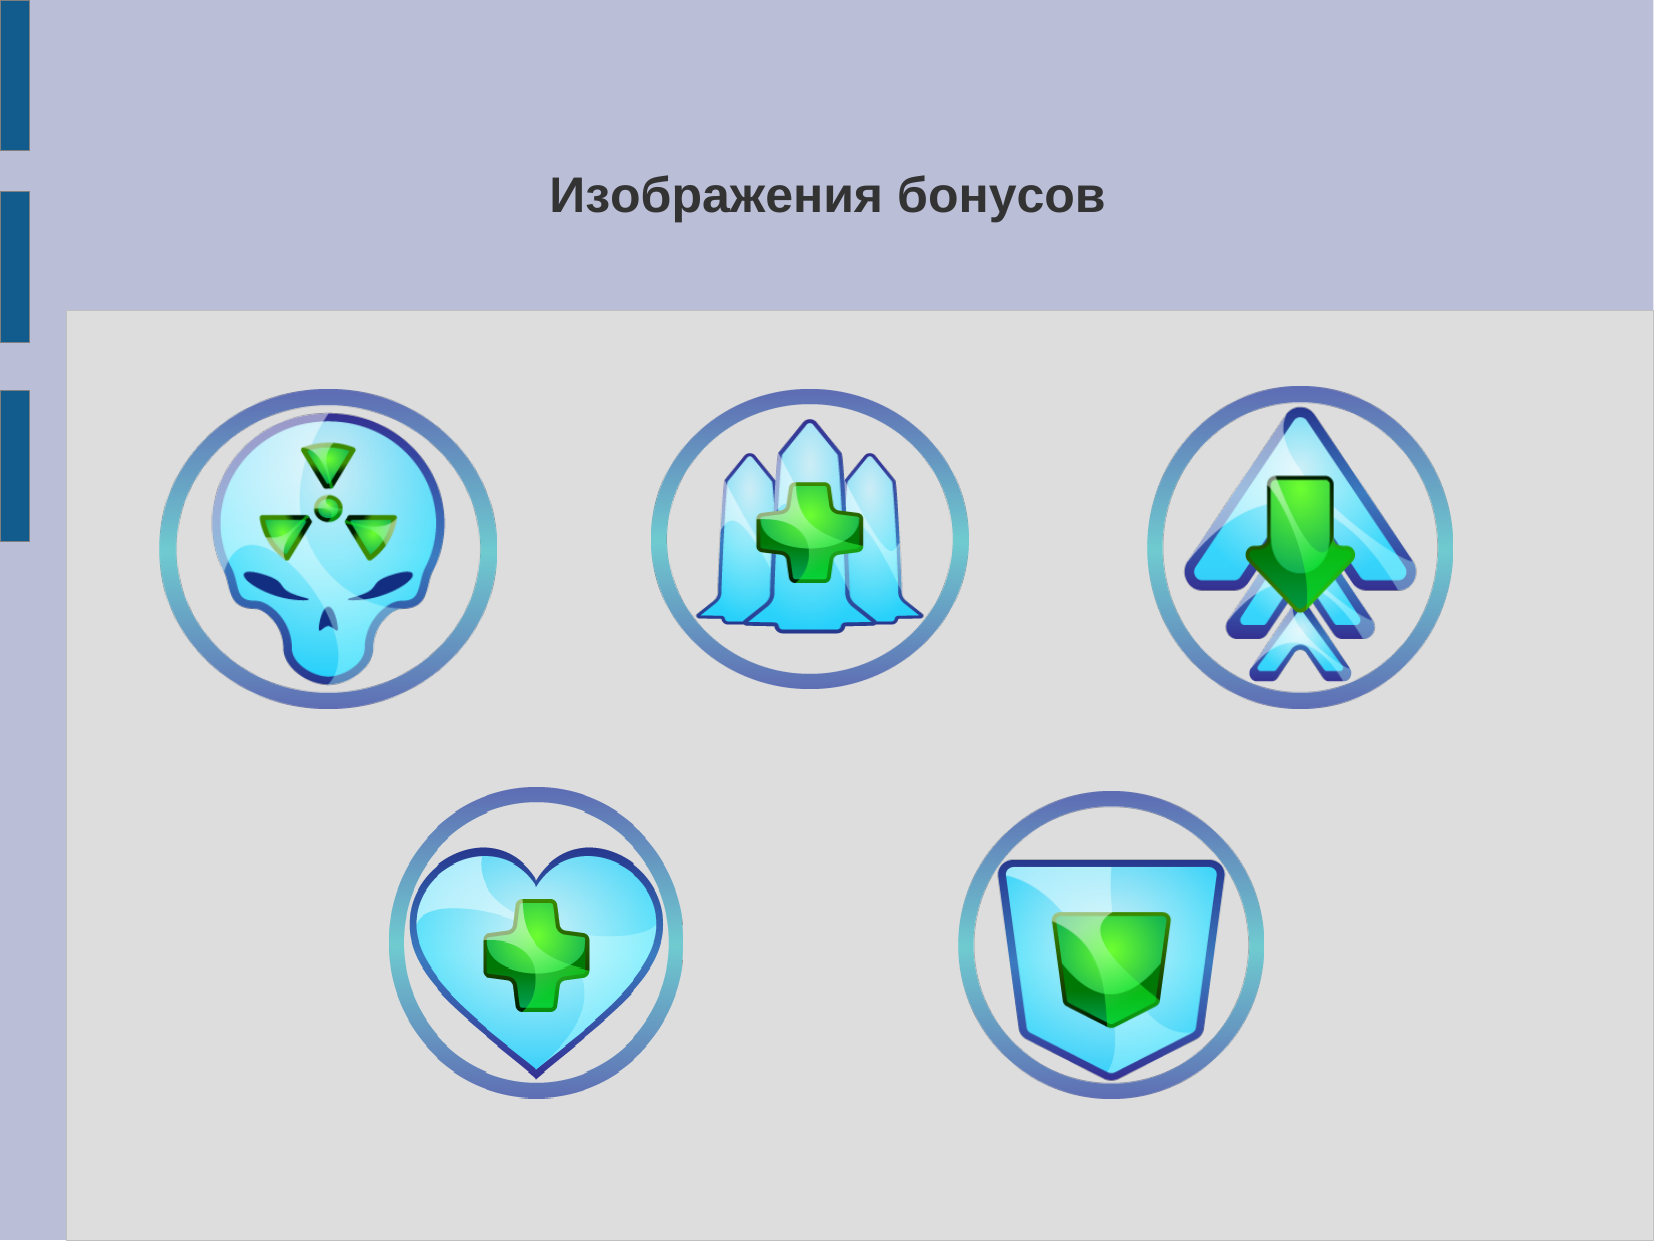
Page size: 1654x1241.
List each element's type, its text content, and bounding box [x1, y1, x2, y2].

title Изображения бонусов [121, 91, 1534, 299]
picture [389, 787, 683, 1099]
picture [958, 791, 1264, 1099]
picture [651, 389, 969, 689]
picture [1147, 386, 1453, 709]
picture [159, 389, 497, 709]
